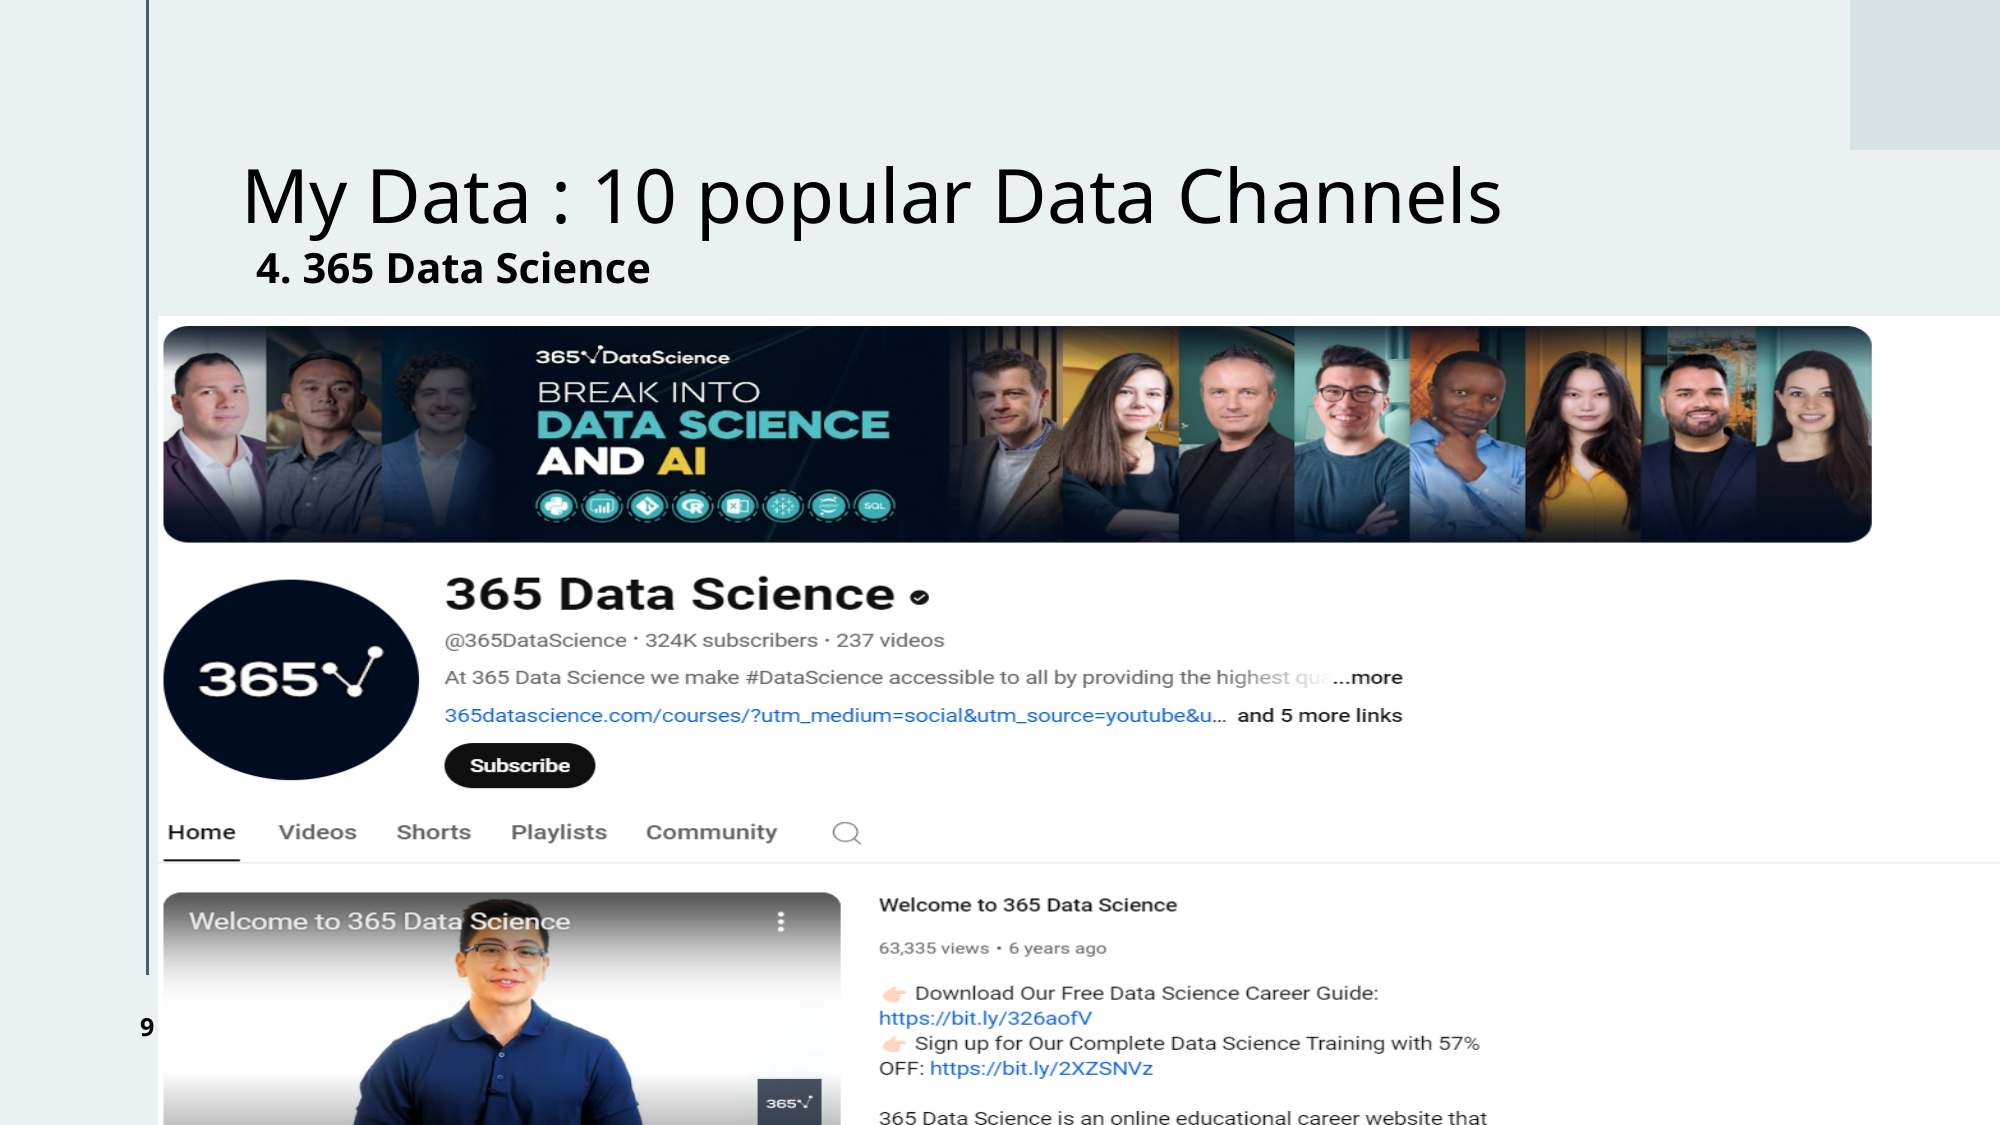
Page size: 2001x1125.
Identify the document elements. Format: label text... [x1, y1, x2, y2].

text_box [67, 975, 158, 1082]
title My Data : 10 popular Data Channels [240, 82, 1743, 316]
picture [158, 316, 2000, 1125]
text_box 4. 365 Data Science [240, 234, 956, 301]
